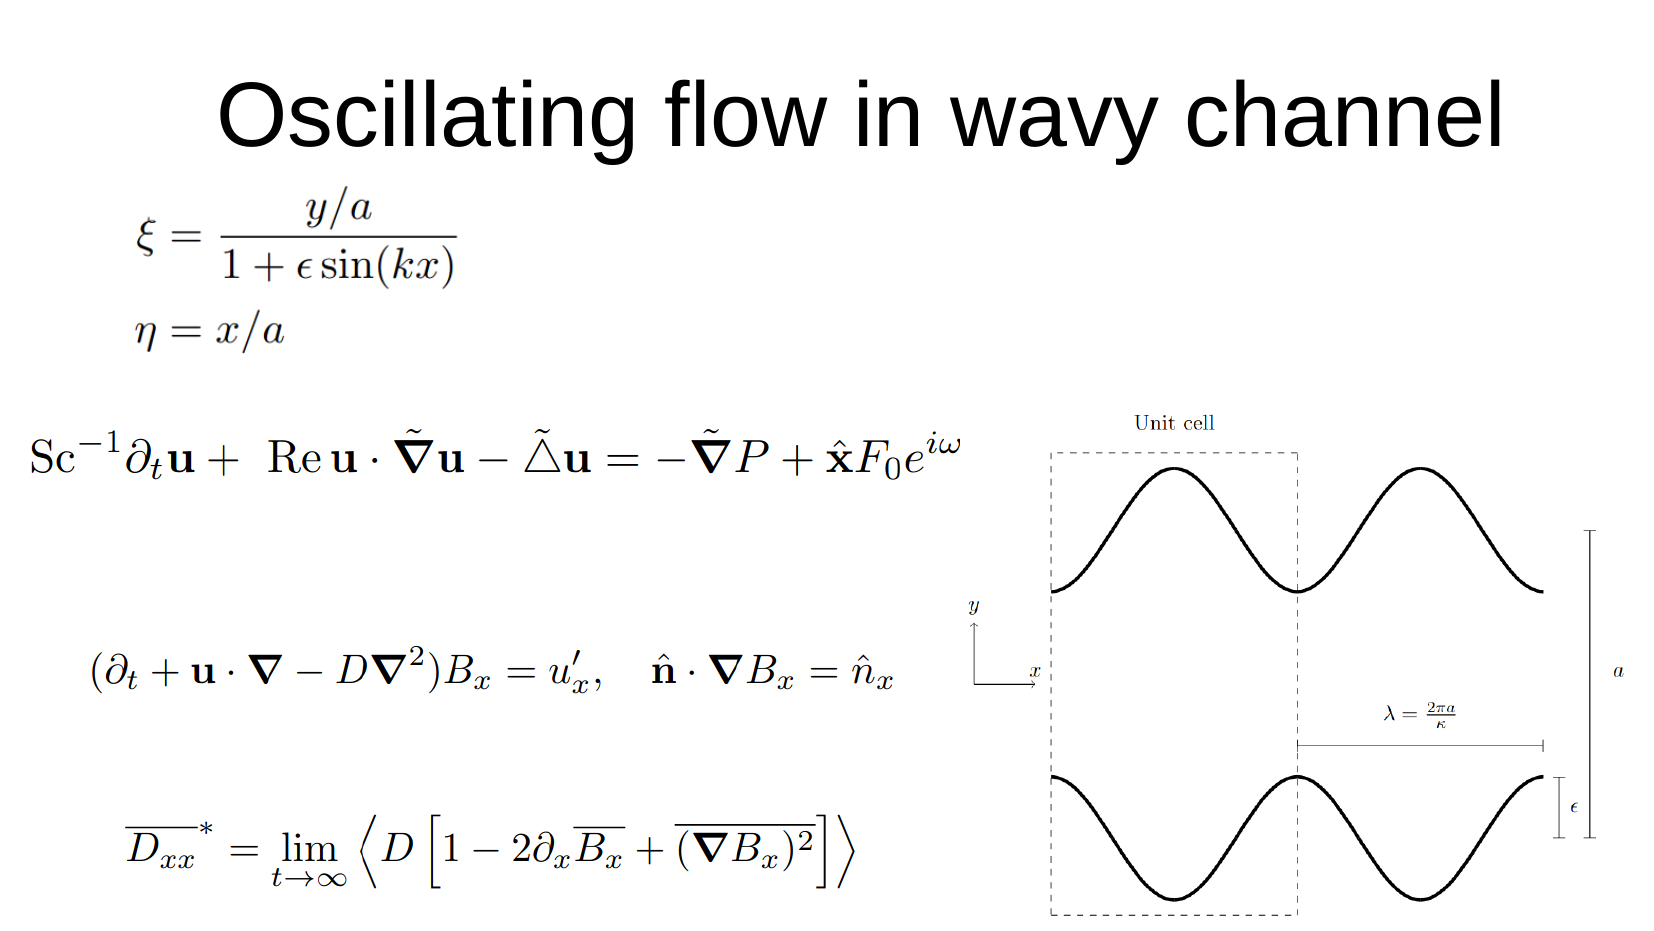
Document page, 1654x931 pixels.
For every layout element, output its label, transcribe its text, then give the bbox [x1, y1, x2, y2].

picture [82, 167, 519, 391]
title Oscillating flow in wavy channel [82, 37, 1571, 193]
picture [0, 404, 1654, 931]
picture [82, 613, 923, 916]
